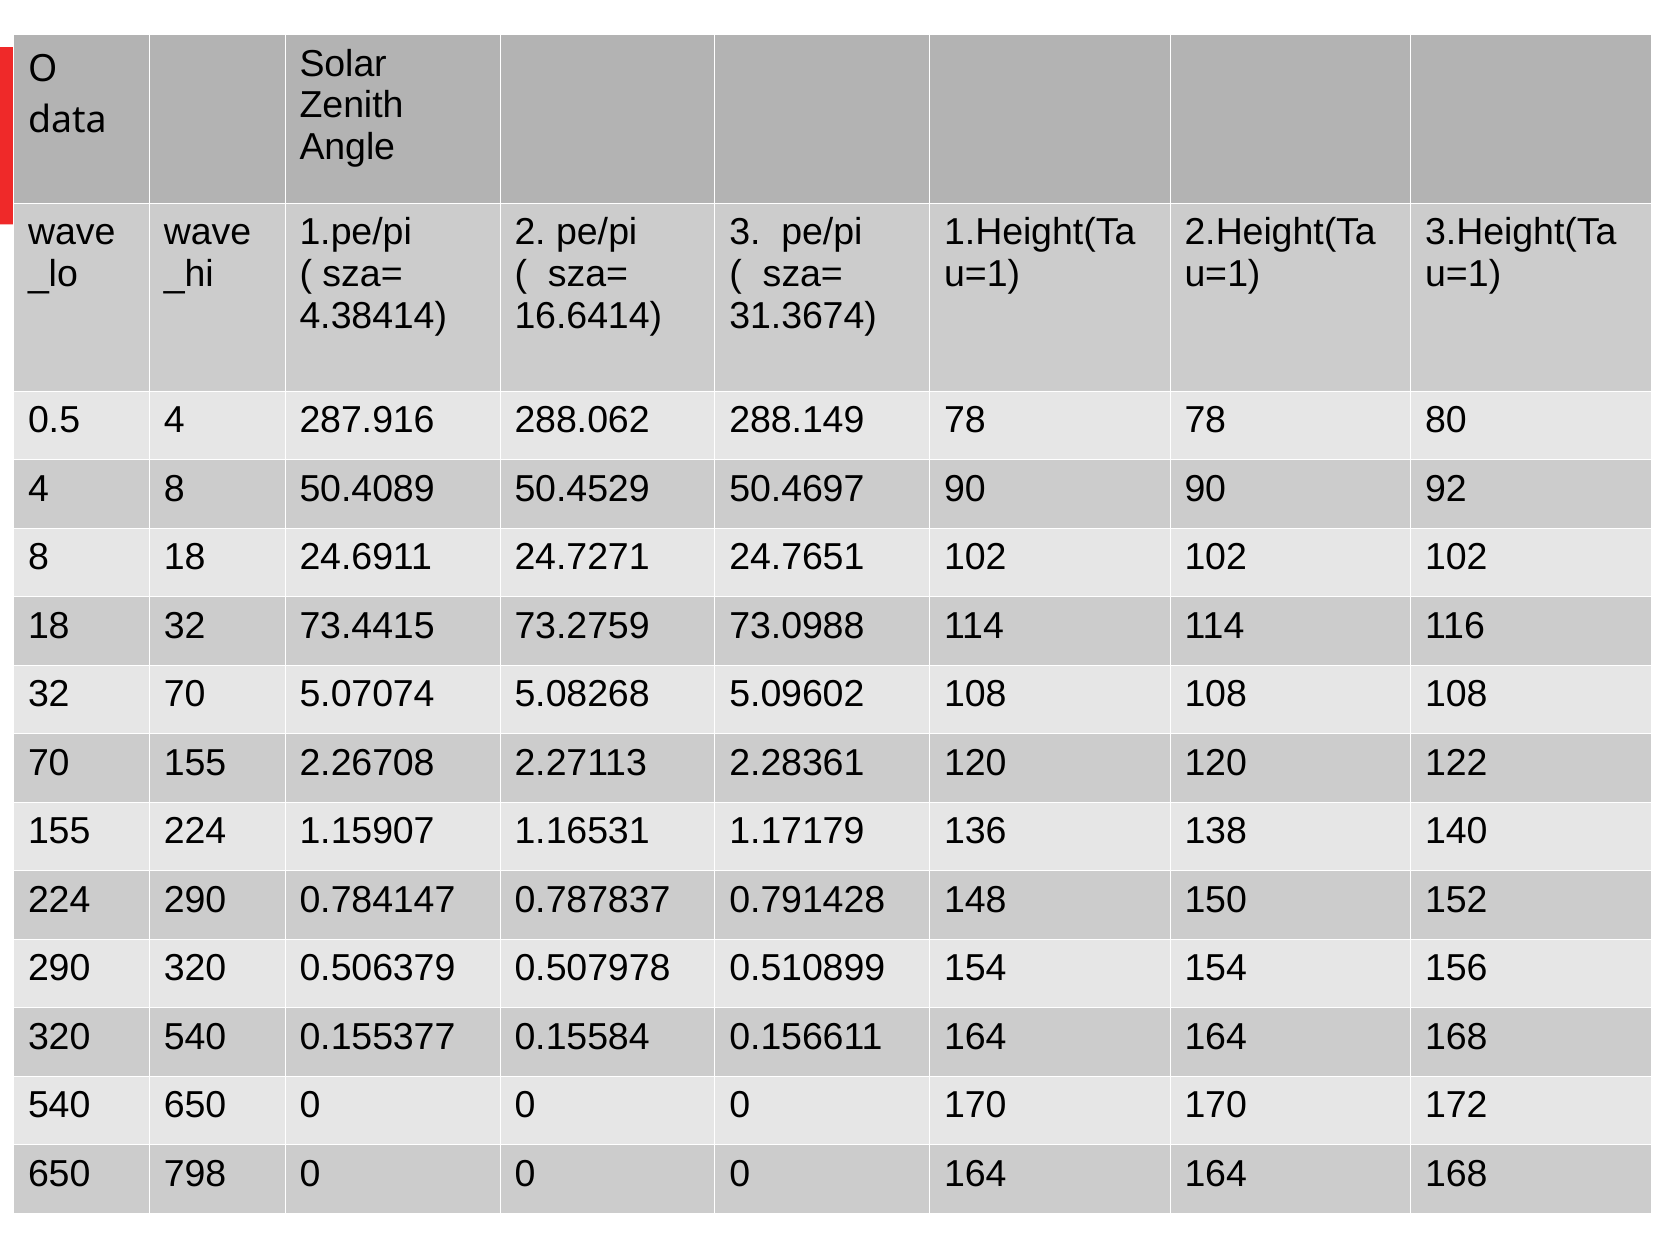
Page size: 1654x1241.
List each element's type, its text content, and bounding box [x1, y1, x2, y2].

table_cell 50.4529 [501, 460, 714, 528]
table_cell 170 [930, 1077, 1170, 1144]
table_cell 114 [930, 597, 1170, 665]
table_cell 288.062 [501, 392, 714, 459]
table_cell 650 [150, 1077, 285, 1144]
table_cell 164 [930, 1145, 1170, 1213]
table_cell 164 [930, 1008, 1170, 1076]
table_cell 2. pe/pi ( sza= 16.6414) [501, 204, 714, 391]
table_cell 8 [150, 460, 285, 528]
table_cell 224 [150, 803, 285, 870]
table_header [930, 35, 1170, 203]
table_cell 90 [930, 460, 1170, 528]
table_cell 156 [1411, 940, 1651, 1007]
table_cell 0 [286, 1077, 500, 1144]
table_cell 4 [14, 460, 149, 528]
table_cell 32 [14, 666, 149, 733]
table_cell 102 [930, 529, 1170, 596]
table_cell 78 [1171, 392, 1410, 459]
table_cell 1.17179 [715, 803, 929, 870]
table_cell 0.5 [14, 392, 149, 459]
table_header [501, 35, 714, 203]
table_cell 3.Height(Tau=1) [1411, 204, 1651, 391]
table_cell 18 [150, 529, 285, 596]
table_cell 168 [1411, 1145, 1651, 1213]
table_cell 154 [930, 940, 1170, 1007]
table_cell 73.0988 [715, 597, 929, 665]
table_cell 0.506379 [286, 940, 500, 1007]
table_cell 108 [1411, 666, 1651, 733]
table_header [150, 35, 285, 203]
table_cell 0.507978 [501, 940, 714, 1007]
table_cell 70 [150, 666, 285, 733]
table_cell 798 [150, 1145, 285, 1213]
table_cell 50.4089 [286, 460, 500, 528]
table_cell 102 [1171, 529, 1410, 596]
table_cell 170 [1171, 1077, 1410, 1144]
table_cell 290 [150, 871, 285, 939]
table_cell 73.4415 [286, 597, 500, 665]
table_cell 3. pe/pi ( sza= 31.3674) [715, 204, 929, 391]
table_cell 150 [1171, 871, 1410, 939]
table_cell 70 [14, 734, 149, 802]
table_cell 0 [501, 1077, 714, 1144]
table_cell 164 [1171, 1145, 1410, 1213]
table_cell 5.07074 [286, 666, 500, 733]
table_cell 320 [14, 1008, 149, 1076]
table_cell 154 [1171, 940, 1410, 1007]
table_cell 136 [930, 803, 1170, 870]
table_cell 0 [501, 1145, 714, 1213]
table_cell 0.15584 [501, 1008, 714, 1076]
table_cell 224 [14, 871, 149, 939]
table_cell 0.784147 [286, 871, 500, 939]
table_header O data [14, 35, 149, 203]
table_cell 120 [1171, 734, 1410, 802]
table_cell 24.7271 [501, 529, 714, 596]
table_cell 172 [1411, 1077, 1651, 1144]
table_cell 320 [150, 940, 285, 1007]
table_cell 288.149 [715, 392, 929, 459]
table_cell 0 [286, 1145, 500, 1213]
table_cell 32 [150, 597, 285, 665]
table_cell 80 [1411, 392, 1651, 459]
table_cell 73.2759 [501, 597, 714, 665]
table_header [715, 35, 929, 203]
table_cell 650 [14, 1145, 149, 1213]
table_cell 24.6911 [286, 529, 500, 596]
table_cell 108 [1171, 666, 1410, 733]
table_cell 148 [930, 871, 1170, 939]
table_cell 138 [1171, 803, 1410, 870]
table_cell 152 [1411, 871, 1651, 939]
table_cell 8 [14, 529, 149, 596]
table_cell wave_lo [14, 204, 149, 391]
table_cell 0 [715, 1077, 929, 1144]
table_cell 50.4697 [715, 460, 929, 528]
table_cell 290 [14, 940, 149, 1007]
table_cell 2.27113 [501, 734, 714, 802]
table_cell 92 [1411, 460, 1651, 528]
table_cell 0.155377 [286, 1008, 500, 1076]
table_cell 116 [1411, 597, 1651, 665]
table_cell 0.156611 [715, 1008, 929, 1076]
table_cell 155 [14, 803, 149, 870]
table_cell wave_hi [150, 204, 285, 391]
table_cell 540 [14, 1077, 149, 1144]
table_cell 24.7651 [715, 529, 929, 596]
table_cell 4 [150, 392, 285, 459]
table_cell 5.08268 [501, 666, 714, 733]
table_cell 122 [1411, 734, 1651, 802]
table_cell 0.787837 [501, 871, 714, 939]
table_cell 114 [1171, 597, 1410, 665]
table_cell 1.15907 [286, 803, 500, 870]
table_cell 540 [150, 1008, 285, 1076]
table_cell 168 [1411, 1008, 1651, 1076]
table_header Solar Zenith Angle [286, 35, 500, 203]
table_cell 108 [930, 666, 1170, 733]
table_cell 0.791428 [715, 871, 929, 939]
table_cell 1.16531 [501, 803, 714, 870]
table_header [1171, 35, 1410, 203]
table_cell 1.Height(Tau=1) [930, 204, 1170, 391]
table_cell 155 [150, 734, 285, 802]
table_cell 18 [14, 597, 149, 665]
table_cell 0 [715, 1145, 929, 1213]
table_cell 0.510899 [715, 940, 929, 1007]
table_cell 5.09602 [715, 666, 929, 733]
table_cell 120 [930, 734, 1170, 802]
table_cell 287.916 [286, 392, 500, 459]
table_cell 2.Height(Tau=1) [1171, 204, 1410, 391]
table_cell 164 [1171, 1008, 1410, 1076]
table_cell 140 [1411, 803, 1651, 870]
table_cell 102 [1411, 529, 1651, 596]
table_cell 1.pe/pi ( sza= 4.38414) [286, 204, 500, 391]
table_cell 2.28361 [715, 734, 929, 802]
table_cell 90 [1171, 460, 1410, 528]
table_cell 78 [930, 392, 1170, 459]
table_header [1411, 35, 1651, 203]
table_cell 2.26708 [286, 734, 500, 802]
